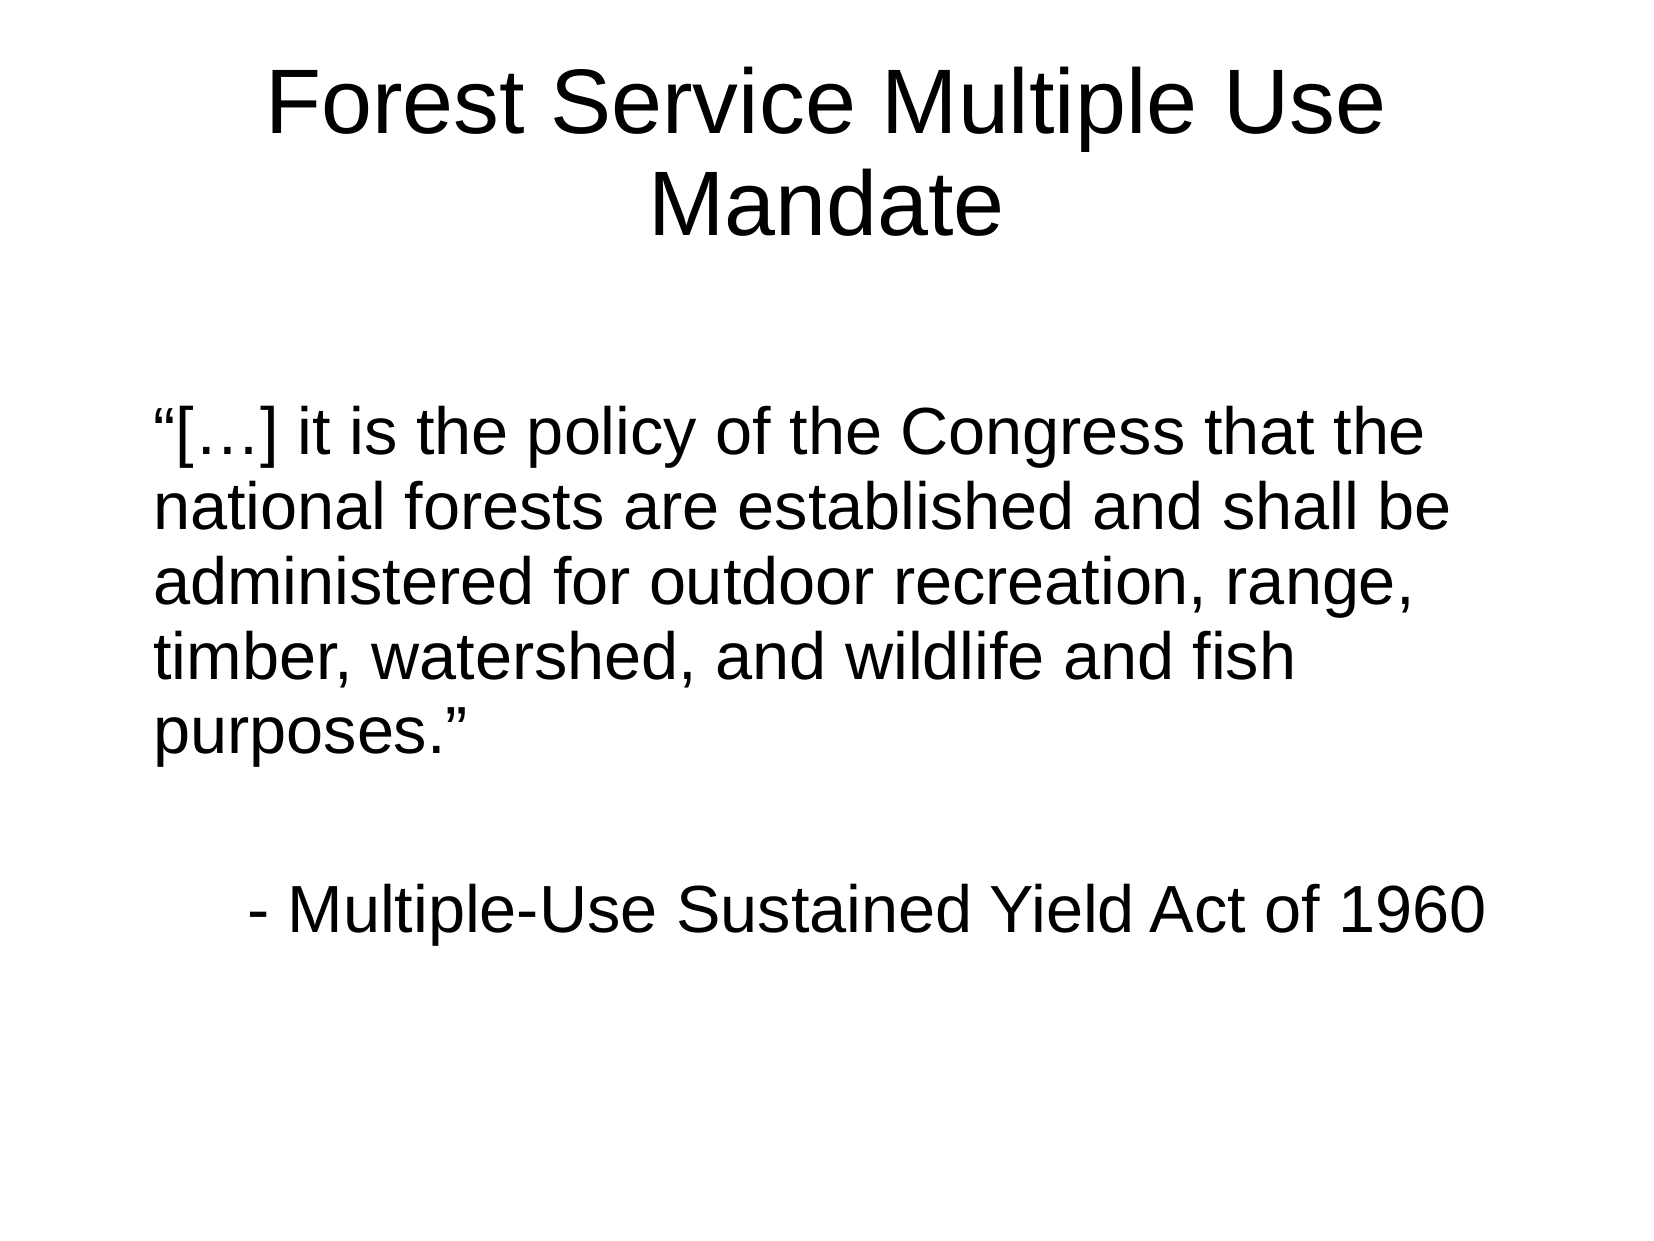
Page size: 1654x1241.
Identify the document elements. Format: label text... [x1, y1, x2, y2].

title Forest Service Multiple Use Mandate [82, 49, 1571, 257]
list “[…] it is the policy of the Congress that the national forests are established and shall be administered for outdoor recreation, range, timber, watershed, and wildlife and fish purposes.” - Multiple-Use Sustained Yield Act of 1960 [82, 290, 1571, 1010]
